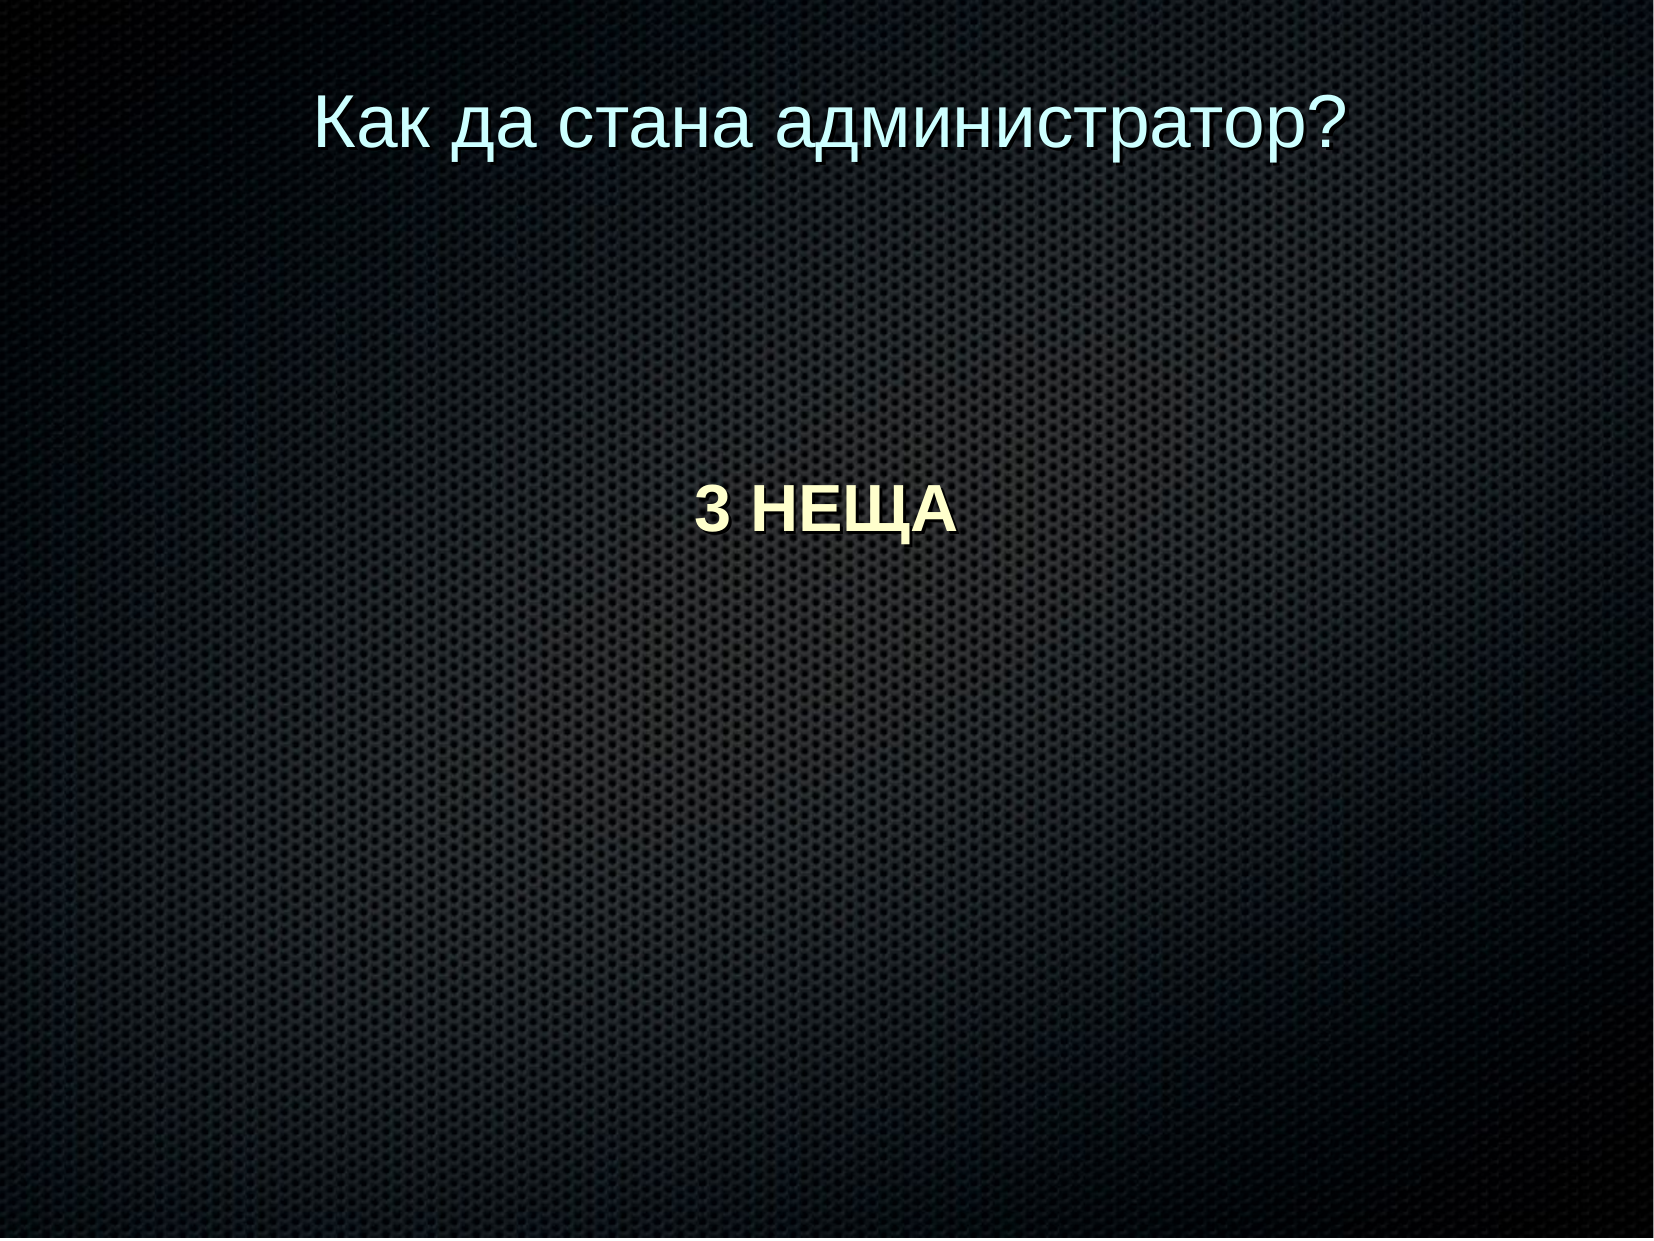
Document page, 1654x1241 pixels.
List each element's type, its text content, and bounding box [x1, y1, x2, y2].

list 3 НЕЩА [82, 262, 1571, 1148]
picture [0, 0, 1654, 1238]
title Как да стана администратор? [86, 25, 1576, 218]
